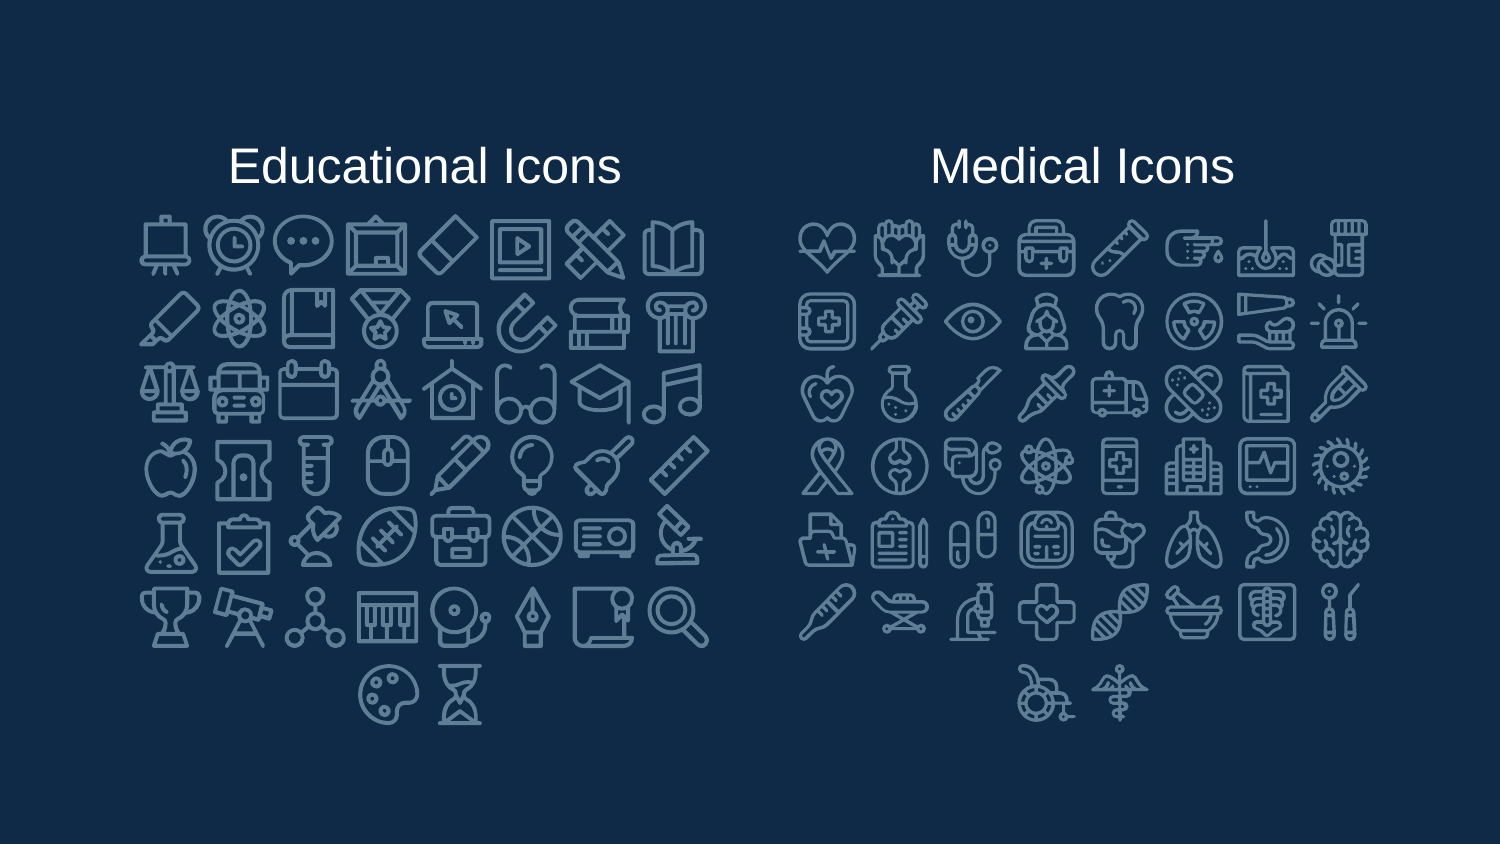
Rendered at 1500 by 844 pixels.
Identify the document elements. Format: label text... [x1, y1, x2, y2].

text_box [139, 290, 201, 347]
text_box [573, 518, 636, 559]
text_box [1237, 316, 1296, 351]
text_box [1309, 321, 1321, 325]
text_box [213, 586, 274, 648]
text_box [1017, 663, 1076, 722]
text_box [1238, 437, 1297, 496]
text_box [1020, 437, 1075, 496]
text_box [870, 510, 915, 569]
text_box [203, 214, 265, 276]
text_box [1311, 437, 1370, 496]
text_box [1165, 229, 1224, 267]
text_box [350, 358, 412, 421]
text_box [976, 510, 997, 559]
text_box [1237, 246, 1296, 278]
text_box [365, 435, 410, 496]
text_box [918, 517, 929, 569]
text_box [1165, 292, 1224, 351]
text_box [801, 437, 854, 496]
title Medical Icons [797, 118, 1369, 198]
text_box [798, 512, 857, 567]
text_box [1017, 364, 1076, 423]
text_box [208, 362, 270, 424]
text_box [1351, 302, 1360, 311]
text_box [144, 437, 197, 498]
text_box [272, 214, 334, 276]
text_box [655, 503, 703, 566]
text_box [798, 583, 857, 641]
text_box [144, 512, 199, 574]
text_box [1094, 292, 1145, 351]
text_box [1245, 510, 1290, 569]
text_box [1019, 510, 1074, 569]
text_box [1336, 294, 1341, 305]
text_box [800, 365, 854, 423]
text_box [1344, 582, 1360, 642]
text_box [645, 292, 708, 354]
text_box [870, 437, 929, 496]
text_box [949, 582, 997, 641]
text_box [1237, 292, 1296, 317]
text_box [943, 365, 1002, 422]
text_box [515, 586, 551, 649]
text_box [1238, 582, 1297, 642]
text_box [496, 292, 558, 354]
text_box [1164, 437, 1223, 496]
text_box [356, 506, 418, 567]
text_box [1242, 364, 1290, 423]
text_box [649, 435, 710, 497]
text_box [1024, 292, 1069, 351]
text_box [356, 591, 419, 644]
text_box [949, 520, 970, 569]
text_box [422, 358, 483, 421]
text_box [573, 435, 635, 497]
text_box [572, 586, 635, 649]
text_box [798, 292, 857, 351]
title Educational Icons [139, 118, 711, 198]
text_box [501, 505, 563, 568]
text_box [510, 434, 554, 497]
text_box [1309, 364, 1368, 423]
text_box [212, 288, 267, 349]
text_box [1321, 582, 1339, 641]
text_box [139, 361, 200, 423]
text_box [943, 437, 1002, 496]
text_box [564, 218, 626, 280]
text_box [873, 219, 926, 278]
text_box [437, 663, 482, 726]
text_box [422, 300, 484, 350]
text_box [1261, 219, 1272, 264]
text_box [217, 513, 271, 575]
text_box [947, 219, 999, 278]
text_box [1165, 510, 1223, 569]
text_box [284, 586, 346, 648]
text_box [358, 664, 420, 726]
text_box [430, 505, 492, 567]
text_box [569, 363, 631, 425]
text_box [871, 590, 930, 634]
text_box [281, 287, 336, 350]
text_box [880, 364, 919, 423]
text_box [1311, 510, 1370, 569]
text_box [1309, 219, 1368, 278]
text_box [495, 363, 557, 425]
text_box [1320, 308, 1358, 349]
text_box [944, 302, 1002, 341]
text_box [1093, 510, 1146, 569]
text_box [1090, 370, 1149, 418]
text_box [139, 586, 202, 648]
text_box [647, 586, 709, 649]
text_box [1164, 364, 1223, 423]
text_box [568, 297, 630, 350]
text_box [297, 435, 334, 497]
text_box [345, 214, 408, 276]
text_box [490, 219, 552, 281]
text_box [870, 292, 929, 351]
text_box [1357, 321, 1368, 325]
text_box [1101, 437, 1139, 496]
text_box [417, 214, 479, 276]
text_box [642, 220, 704, 277]
text_box [430, 586, 492, 648]
text_box [278, 358, 339, 421]
text_box [641, 363, 703, 425]
text_box [1213, 249, 1224, 264]
text_box [1090, 219, 1150, 278]
text_box [798, 222, 857, 274]
text_box [215, 439, 272, 502]
text_box [139, 214, 192, 276]
text_box [1318, 302, 1326, 311]
text_box [1091, 663, 1149, 722]
text_box [1017, 583, 1076, 642]
text_box [350, 288, 411, 350]
text_box [1017, 219, 1076, 278]
text_box [1164, 584, 1223, 640]
text_box [288, 505, 342, 567]
text_box [1090, 583, 1149, 641]
text_box [429, 434, 491, 497]
